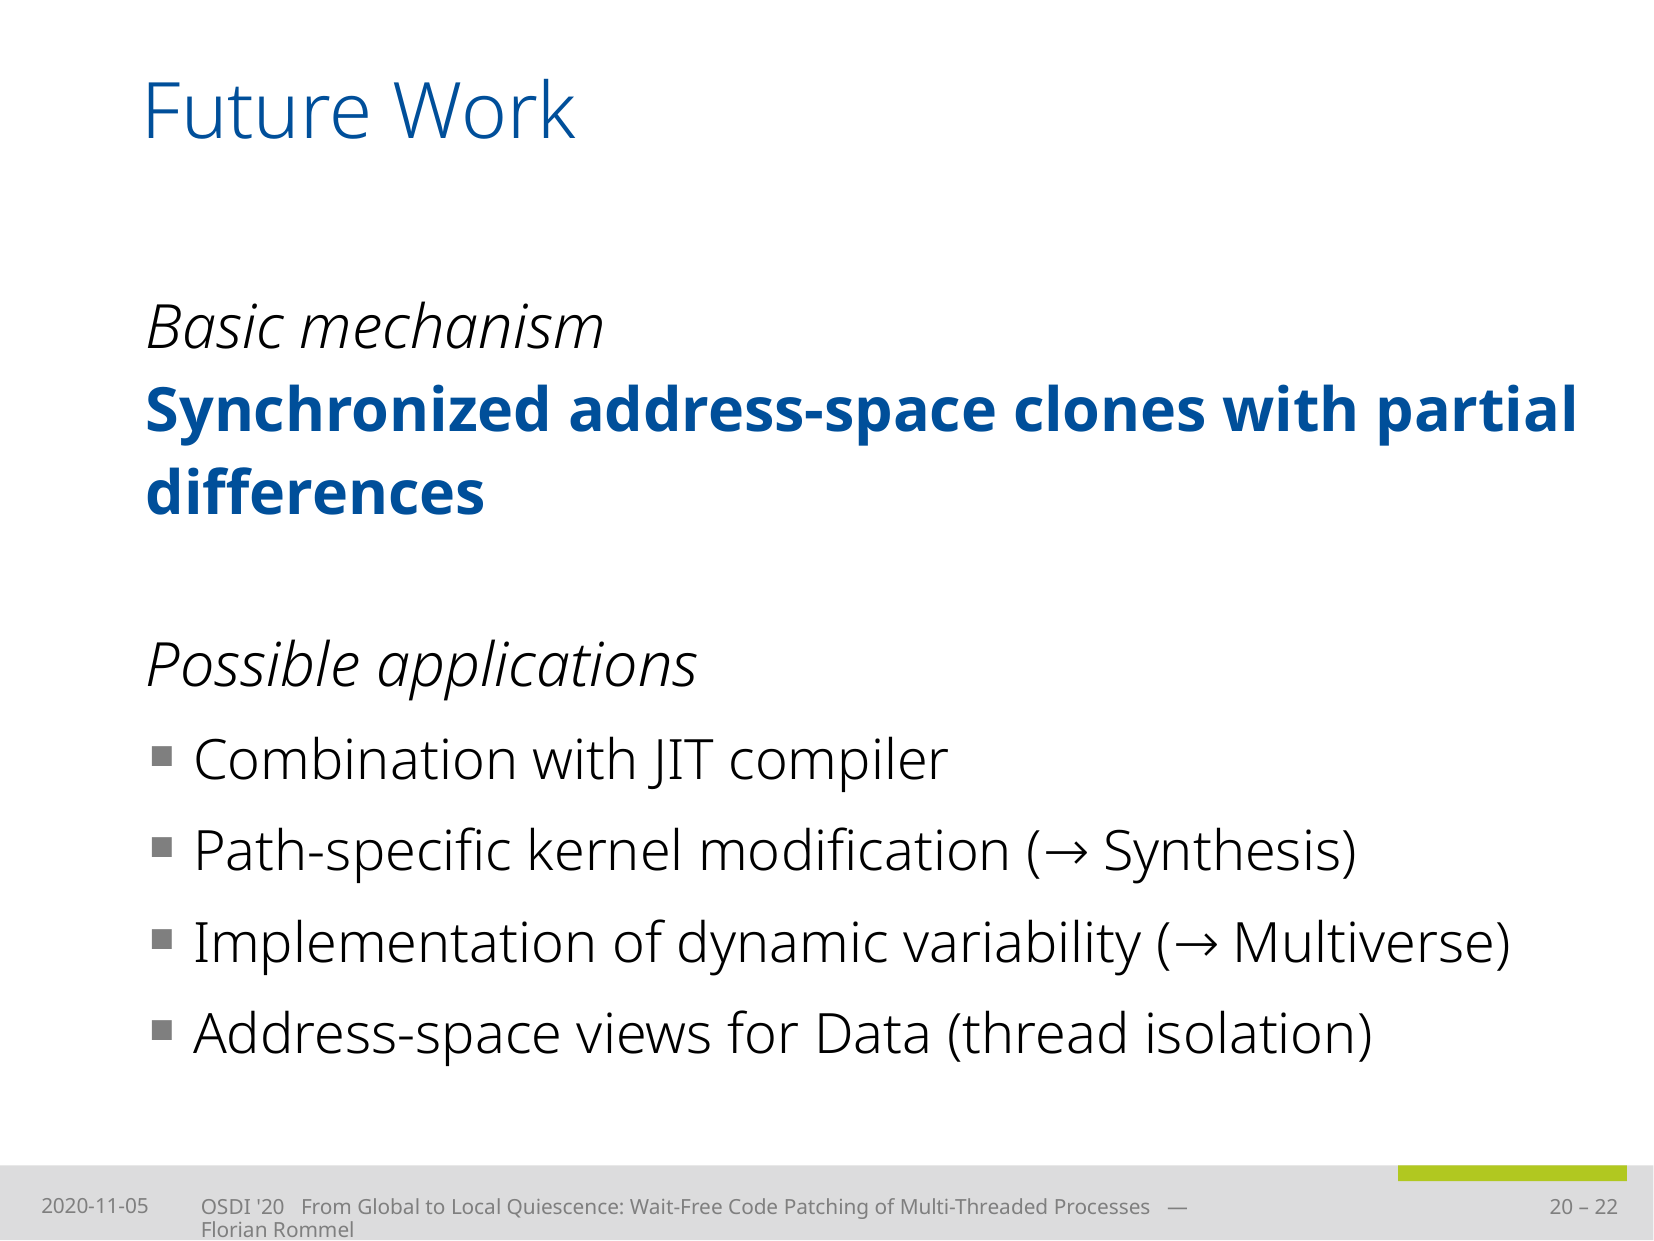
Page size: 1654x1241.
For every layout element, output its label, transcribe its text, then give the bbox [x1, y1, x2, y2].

title Future Work [141, 55, 1223, 134]
list Basic mechanism Synchronized address-space clones with partial differences Possible applications Combination with JIT compiler Path-specific kernel modification (→ Synthesis) Implementation of dynamic variability (→ Multiverse) Address-space views for Data (thread isolation) [57, 283, 1607, 1103]
